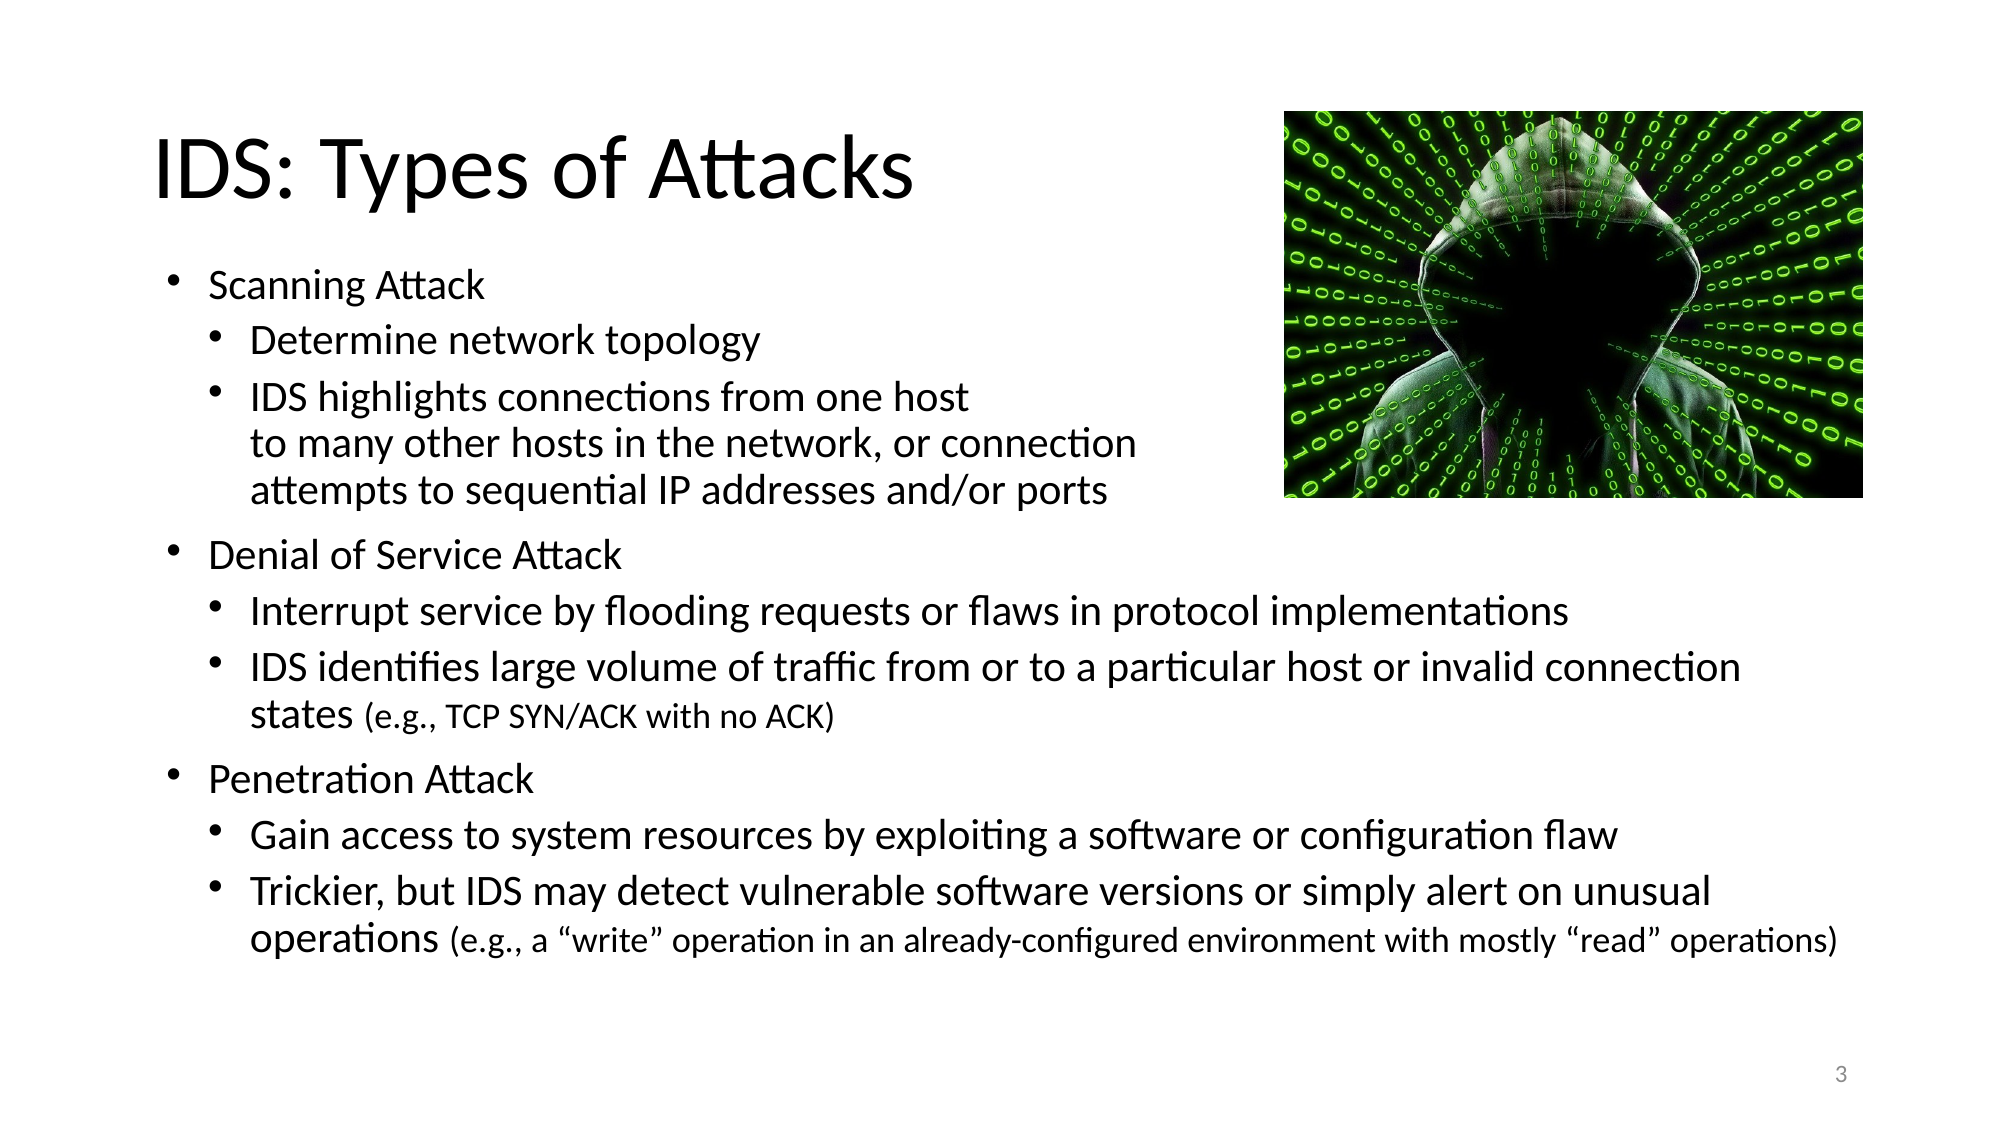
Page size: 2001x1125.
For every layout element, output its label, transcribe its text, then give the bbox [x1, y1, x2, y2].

picture [1284, 111, 1863, 498]
list Scanning Attack Determine network topology IDS highlights connections from one host to many other hosts in the network, or connection attempts to sequential IP addresses and/or ports Denial of Service Attack Interrupt service by flooding requests or flaws in protocol implementations IDS identifies large volume of traffic from or to a particular host or invalid connection states (e.g., TCP SYN/ACK with no ACK) Penetration Attack Gain access to system resources by exploiting a software or configuration flaw Trickier, but IDS may detect vulnerable software versions or simply alert on unusual operations (e.g., a “write” operation in an already-configured environment with mostly “read” operations) [137, 254, 1863, 1014]
slide_number <number> [1412, 1042, 1863, 1103]
title IDS: Types of Attacks [137, 59, 1863, 254]
